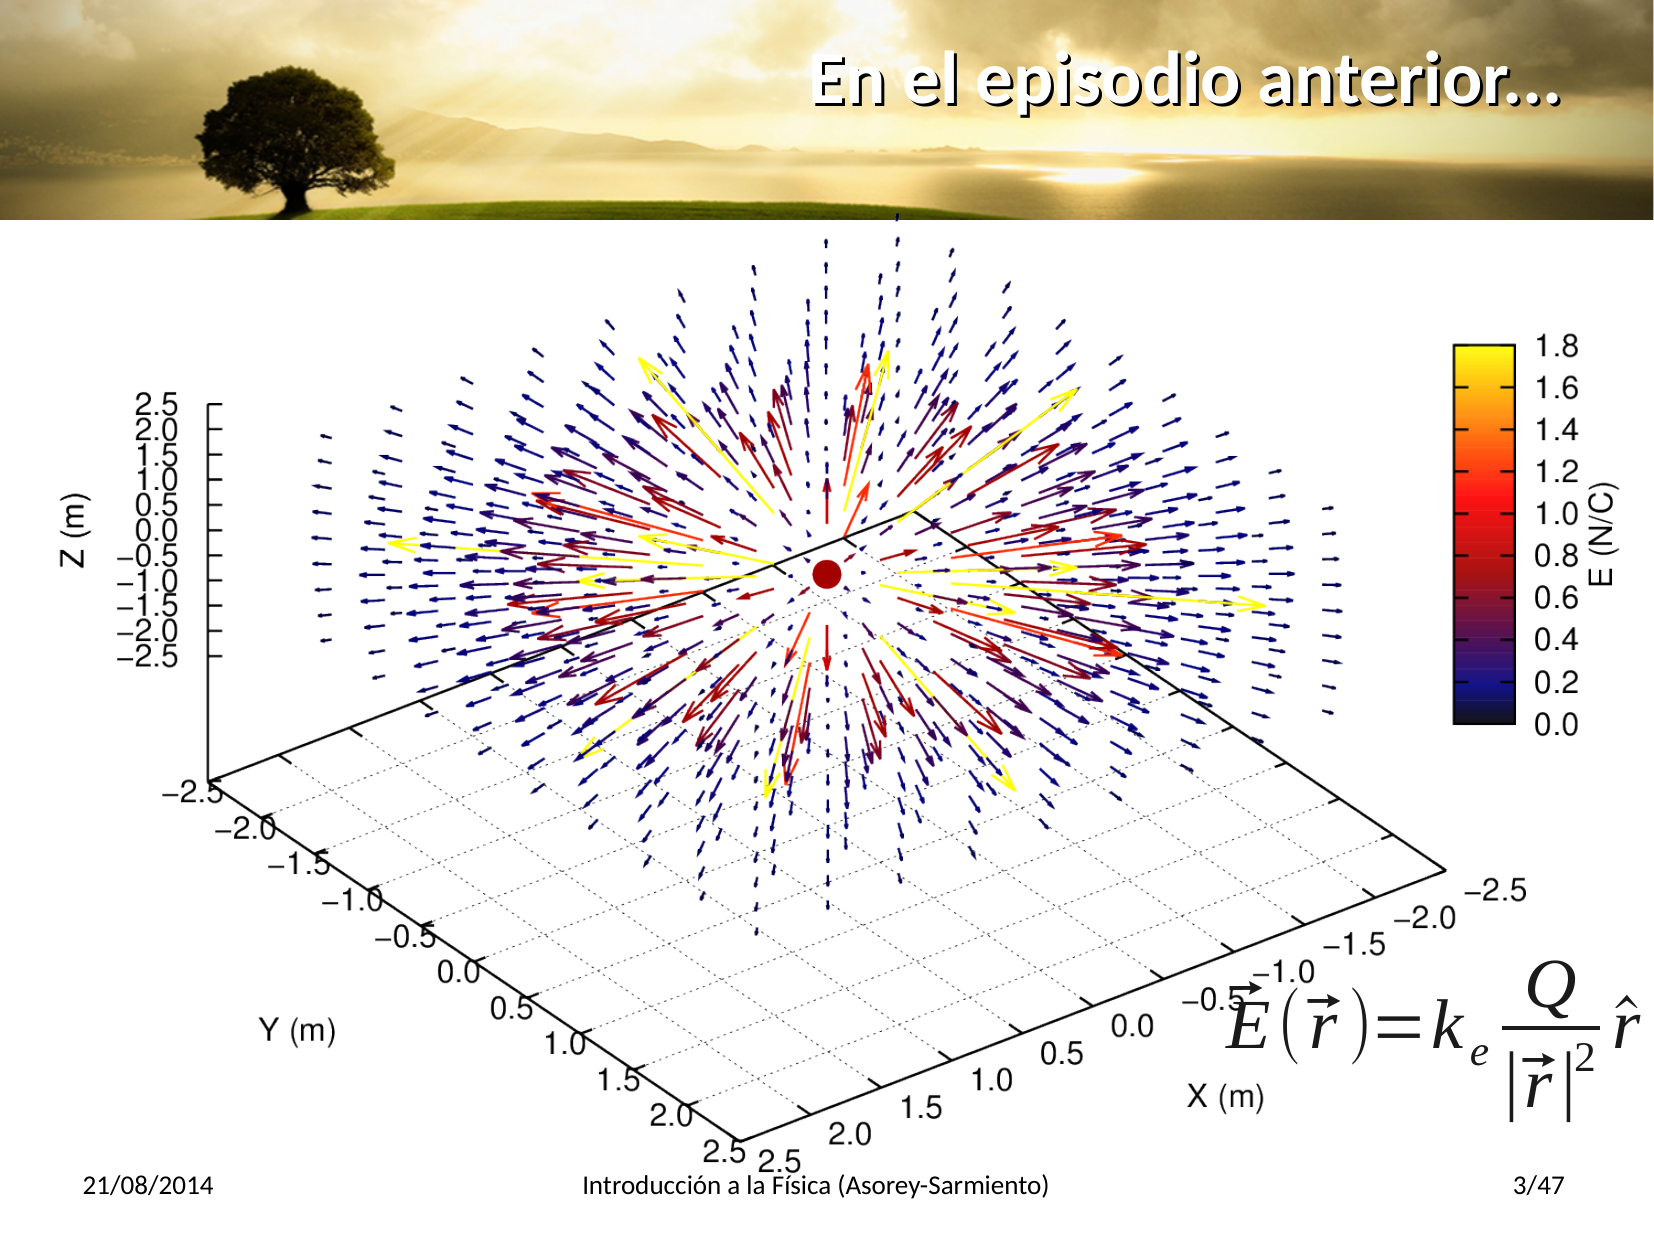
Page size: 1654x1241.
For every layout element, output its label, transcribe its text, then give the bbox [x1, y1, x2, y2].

picture [0, 0, 1654, 1233]
title En el episodio anterior... [75, 19, 1564, 74]
chart [1215, 945, 1650, 1126]
